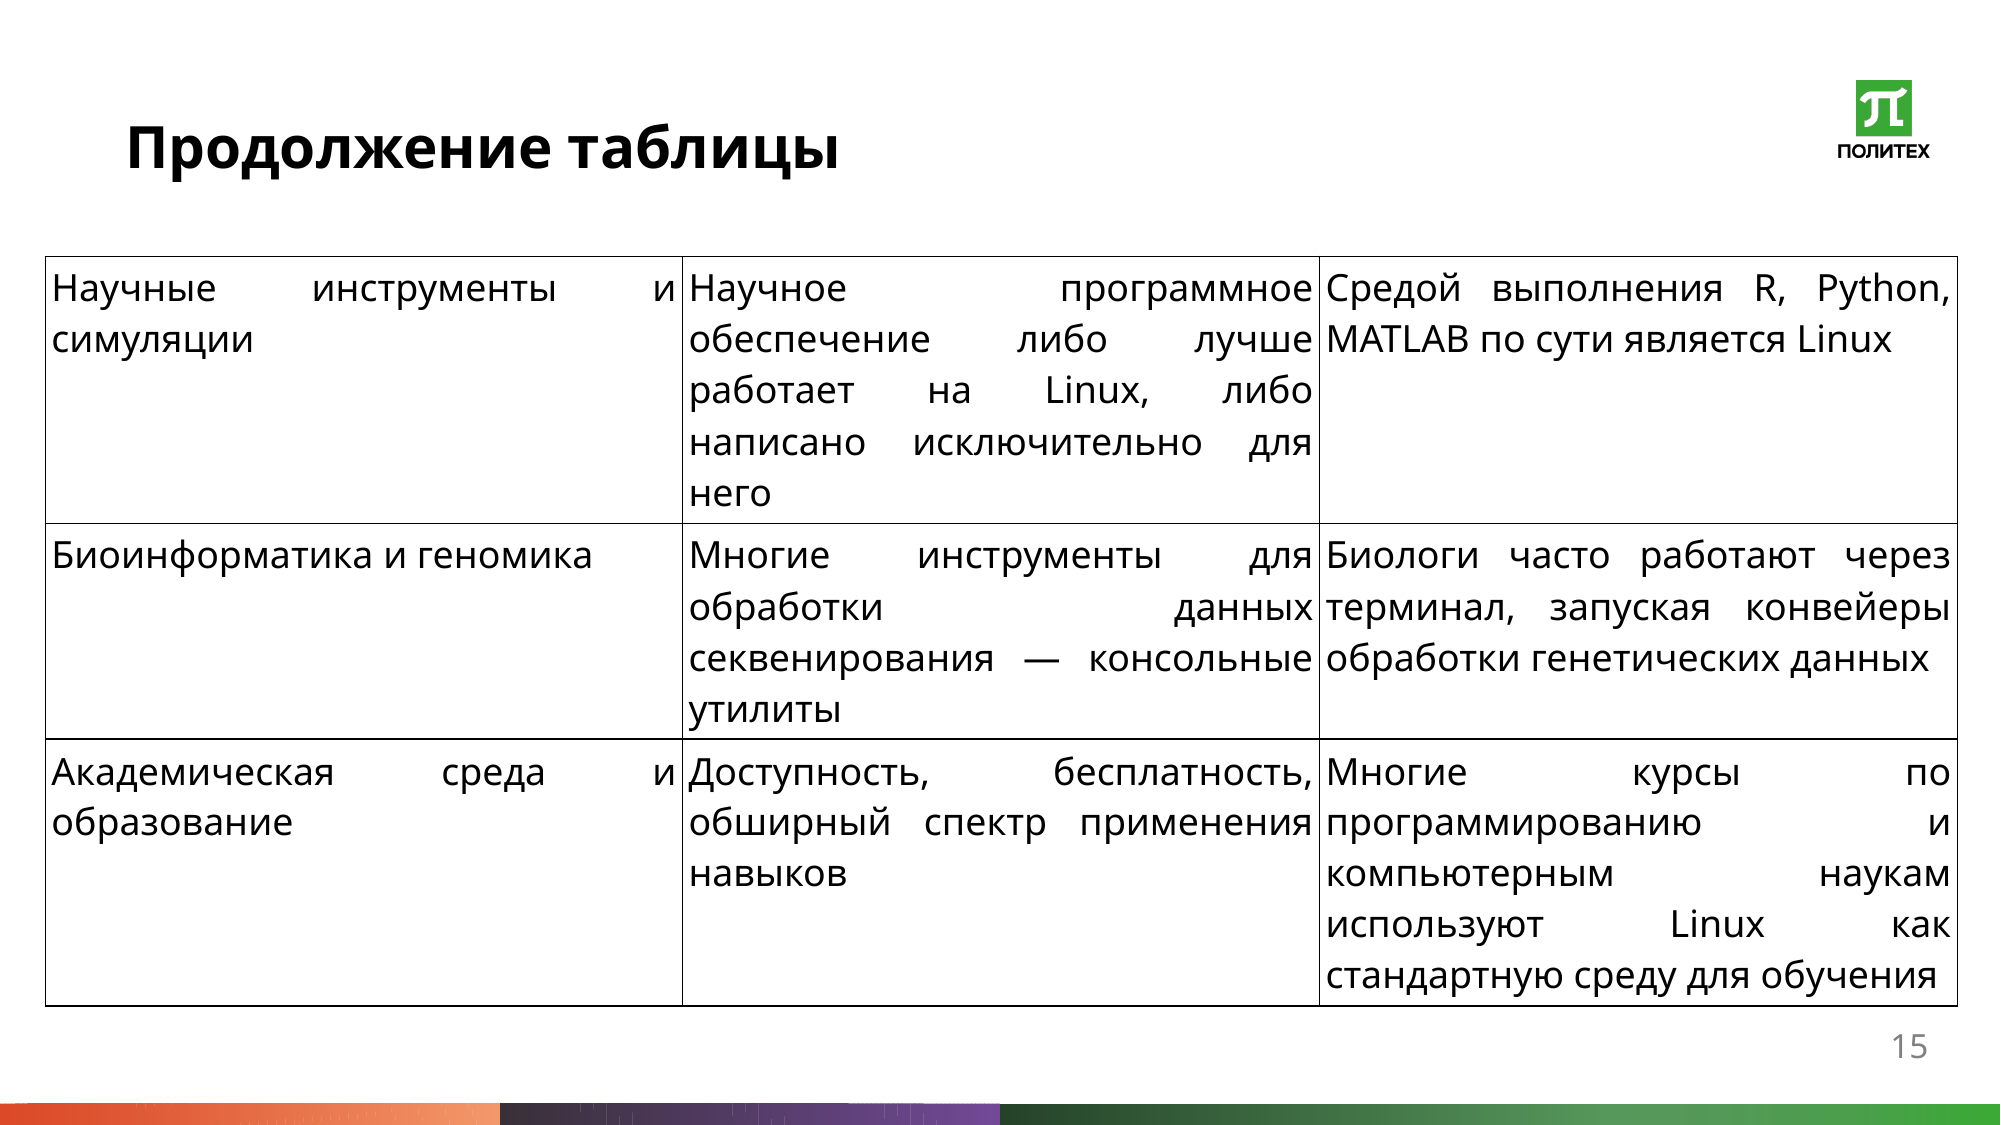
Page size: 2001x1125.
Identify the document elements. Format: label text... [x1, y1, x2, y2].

table_header Научное программное обеспечение либо лучше работает на Linux, либо написано исключительно для него [683, 257, 1319, 523]
table_cell Биологи часто работают через терминал, запуская конвейеры обработки генетических данных [1320, 524, 1957, 738]
text_box Продолжение таблицы [110, 110, 1814, 211]
table_cell Многие курсы по программированию и компьютерным наукам используют Linux как стандартную среду для обучения [1320, 740, 1957, 1005]
picture [1838, 80, 1930, 158]
slide_number <номер> [1493, 1018, 1944, 1079]
table_cell Многие инструменты для обработки данных секвенирования — консольные утилиты [683, 524, 1319, 738]
table_header Научные инструменты и симуляции [46, 257, 682, 523]
table_cell Доступность, бесплатность, обширный спектр применения навыков [683, 740, 1319, 1005]
table_header Средой выполнения R, Python, MATLAB по сути является Linux [1320, 257, 1957, 523]
table_cell Биоинформатика и геномика [46, 524, 682, 738]
table_cell Академическая среда и образование [46, 740, 682, 1005]
